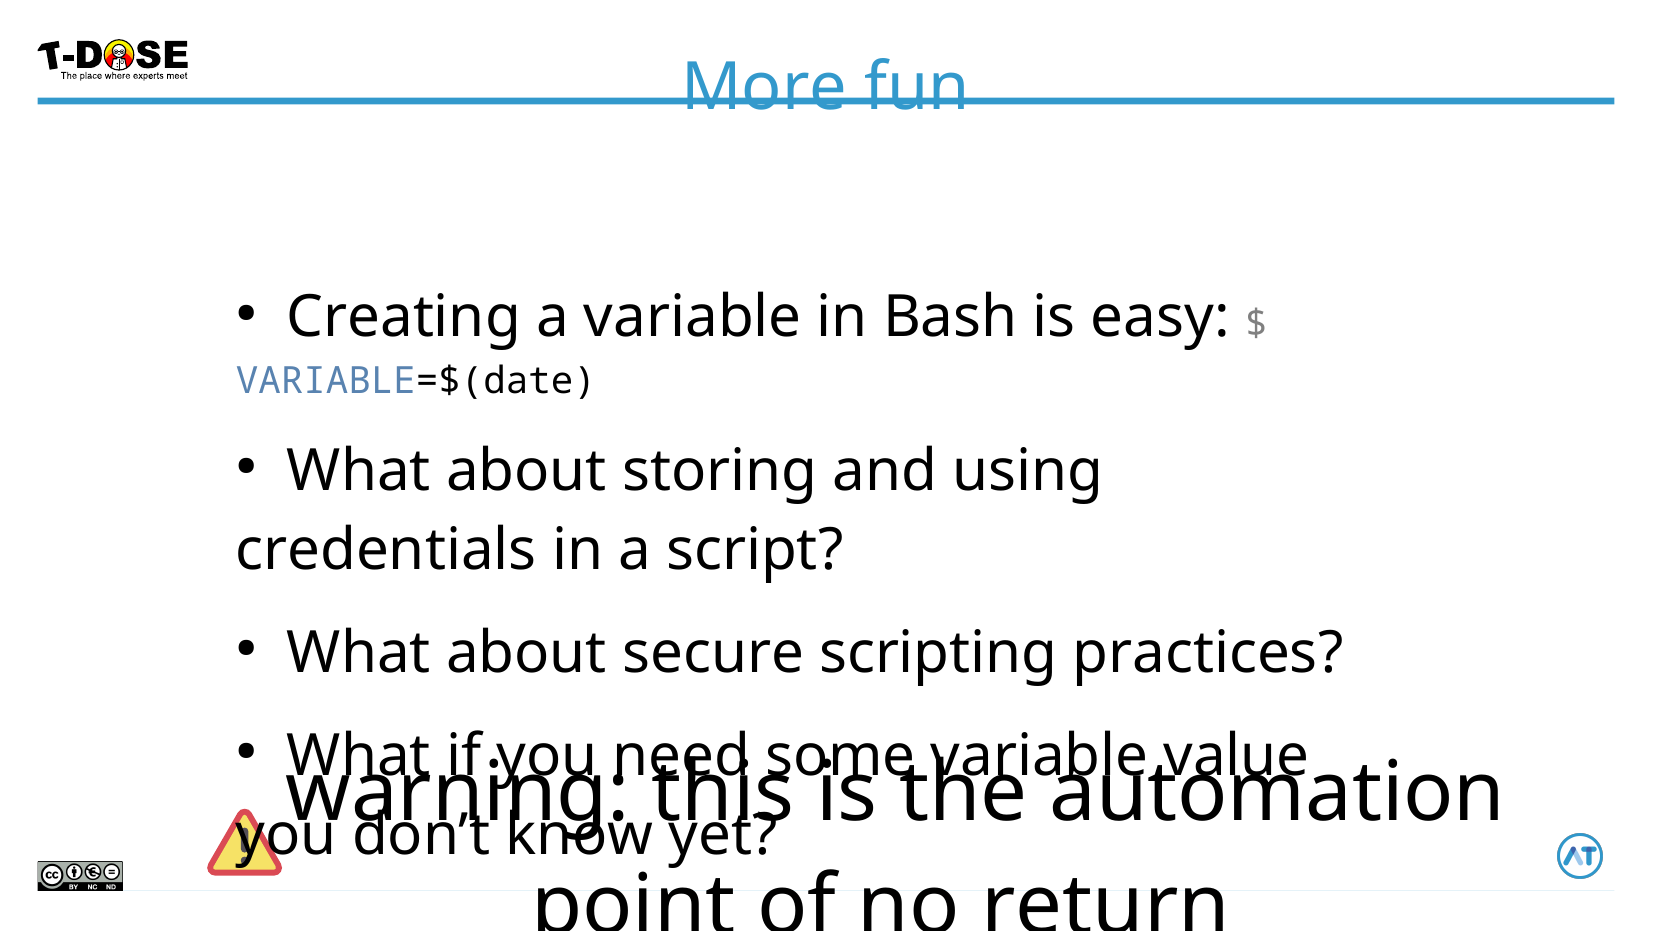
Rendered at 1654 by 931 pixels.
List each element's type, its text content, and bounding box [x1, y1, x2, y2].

picture [207, 804, 283, 880]
picture [274, 826, 283, 850]
text_box More fun [37, 38, 1615, 106]
text_box warning: this is the automation point of no return [150, 803, 1613, 887]
picture [37, 861, 123, 891]
text_box Creating a variable in Bash is easy: $ VARIABLE=$(date) What about storing and using credentials in a script? What about secure scripting practices? What if you need some variable value you don’t know yet? [235, 274, 1417, 581]
